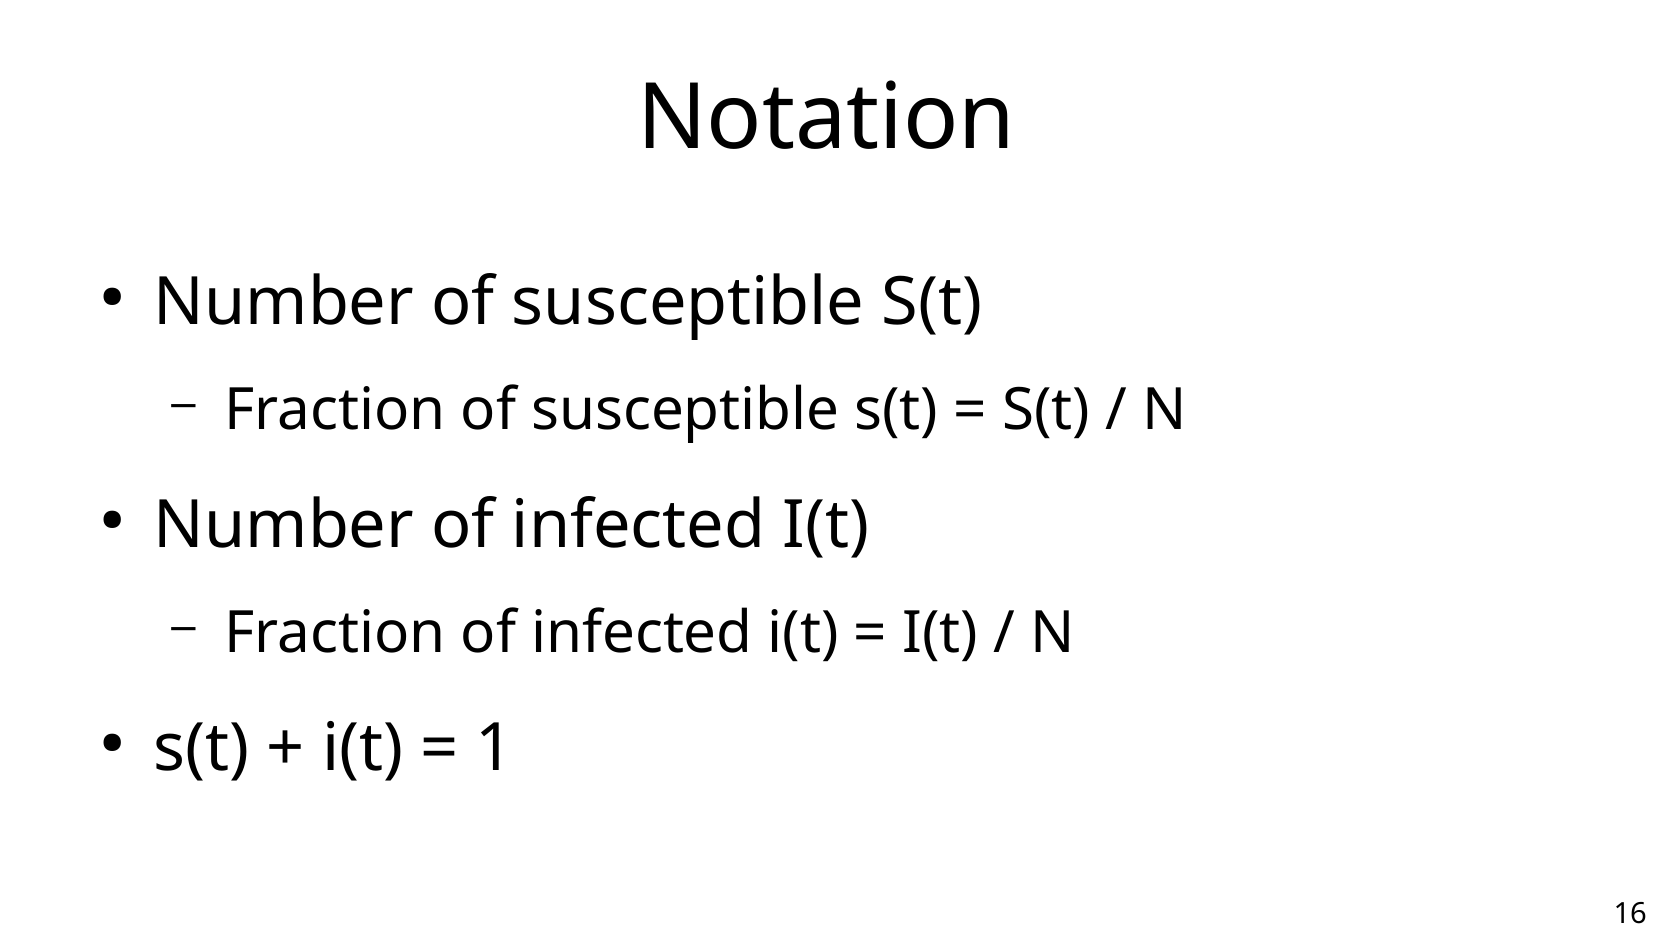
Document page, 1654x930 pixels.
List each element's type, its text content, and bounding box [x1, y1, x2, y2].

title Notation [82, 1, 1571, 225]
list Number of susceptible S(t) Fraction of susceptible s(t) = S(t) / N Number of infected I(t) Fraction of infected i(t) = I(t) / N s(t) + i(t) = 1 [82, 252, 1571, 793]
